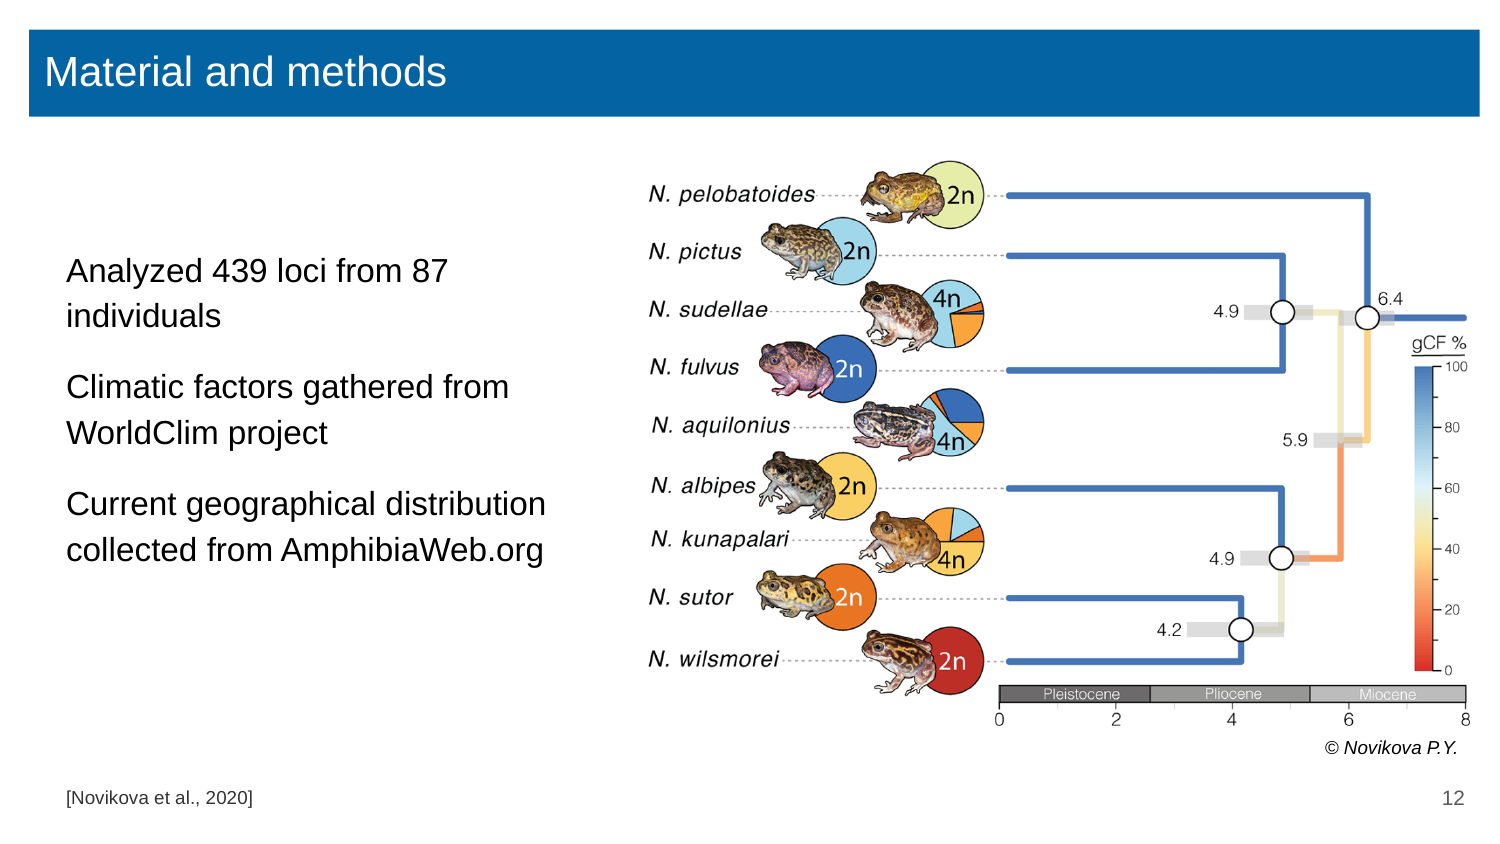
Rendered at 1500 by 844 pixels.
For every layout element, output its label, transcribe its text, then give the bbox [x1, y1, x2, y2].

slide_number [Novikova et al., 2020] [51, 764, 382, 830]
text_box © Novikova P.Y. [1309, 725, 1480, 769]
picture [643, 156, 1480, 726]
title Material and methods [29, 29, 1480, 117]
slide_number <number> [1389, 769, 1480, 830]
list Analyzed 439 loci from 87 individuals Climatic factors gathered from WorldClim project Current geographical distribution collected from AmphibiaWeb.org [51, 132, 613, 750]
